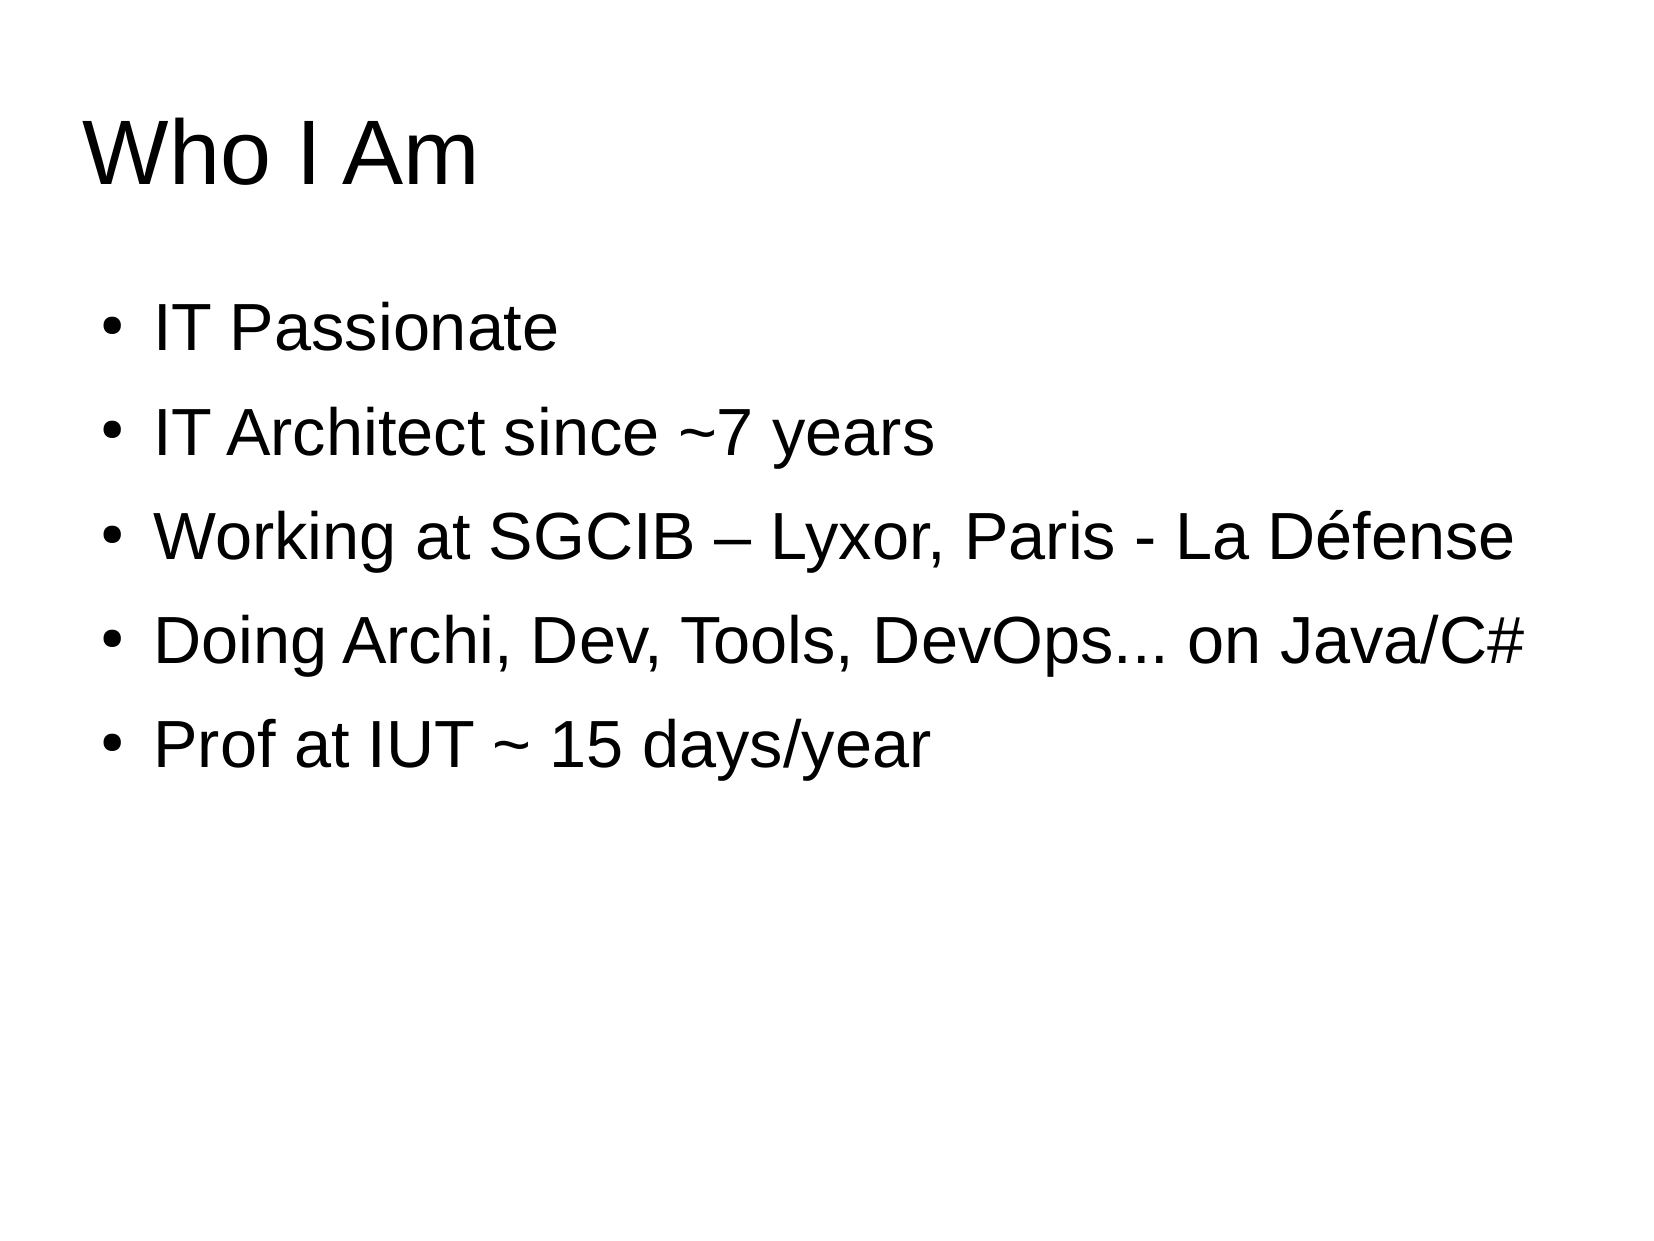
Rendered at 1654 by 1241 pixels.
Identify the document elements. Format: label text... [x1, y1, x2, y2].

title Who I Am [82, 49, 1571, 257]
list IT Passionate IT Architect since ~7 years Working at SGCIB – Lyxor, Paris - La Défense Doing Archi, Dev, Tools, DevOps... on Java/C# Prof at IUT ~ 15 days/year [82, 290, 1538, 1141]
